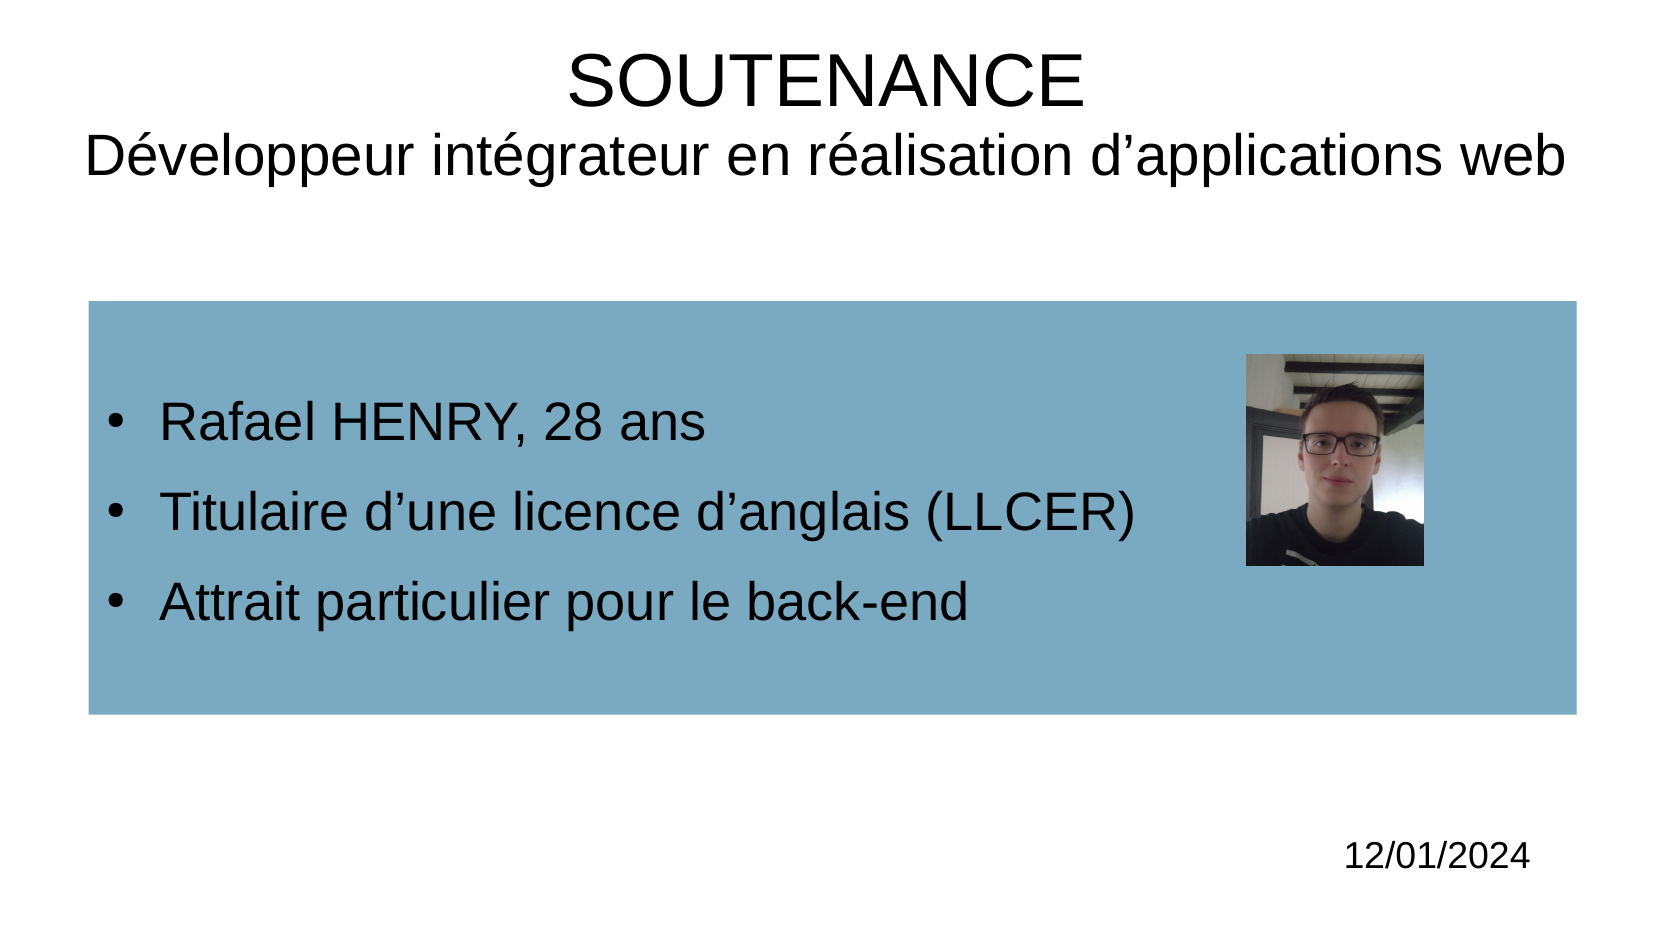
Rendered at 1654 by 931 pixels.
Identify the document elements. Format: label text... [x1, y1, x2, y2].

list Rafael HENRY, 28 ans Titulaire d’une licence d’anglais (LLCER) Attrait particulier pour le back-end [88, 301, 1577, 715]
title SOUTENANCE Développeur intégrateur en réalisation d’applications web [82, 38, 1571, 188]
picture [1246, 354, 1424, 566]
text_box 12/01/2024 [1328, 826, 1546, 884]
